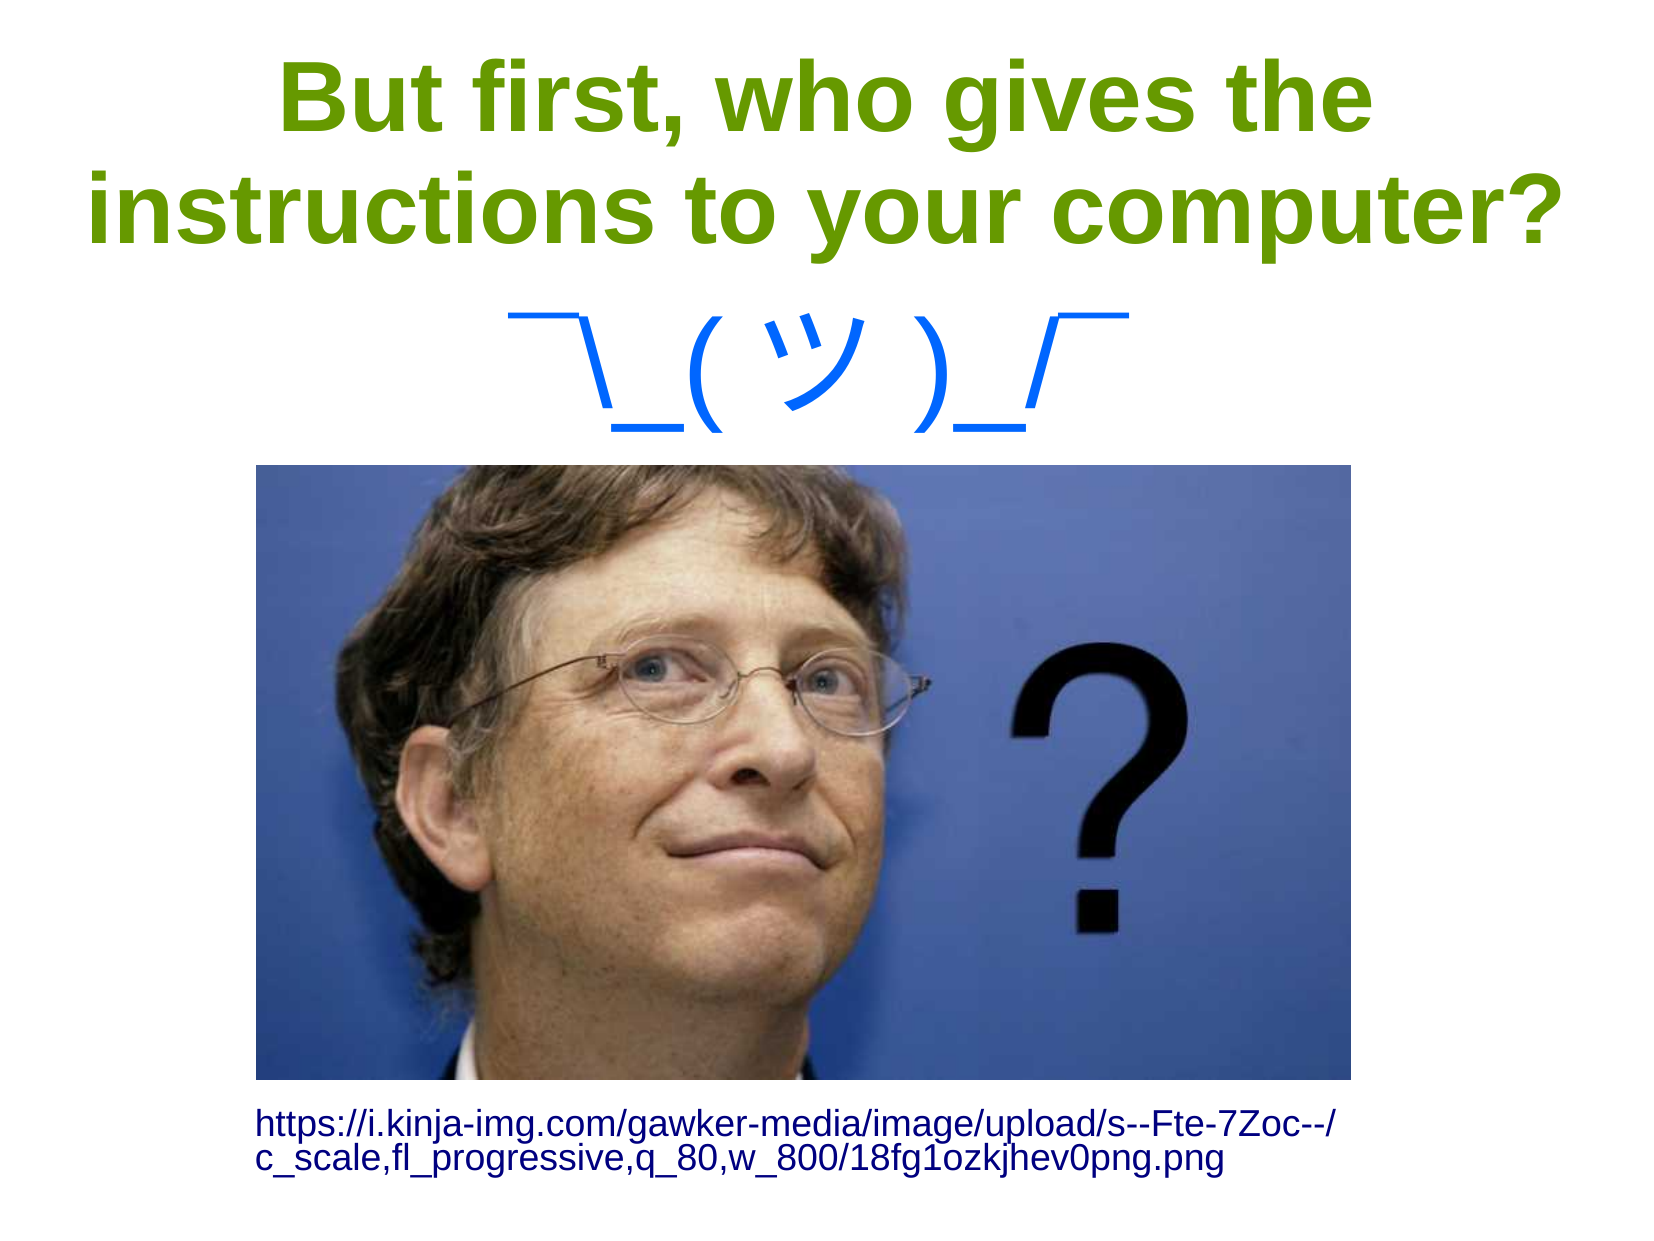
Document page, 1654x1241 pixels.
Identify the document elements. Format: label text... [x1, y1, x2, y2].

text_box ¯\_(ツ)_/¯ [495, 255, 1156, 439]
picture [256, 465, 1351, 1081]
text_box https://i.kinja-img.com/gawker-media/image/upload/s--Fte-7Zoc--/c_scale,fl_progressive,q_80,w_800/18fg1ozkjhev0png.png [240, 1095, 1359, 1194]
title But first, who gives the instructions to your computer? [82, 39, 1571, 266]
